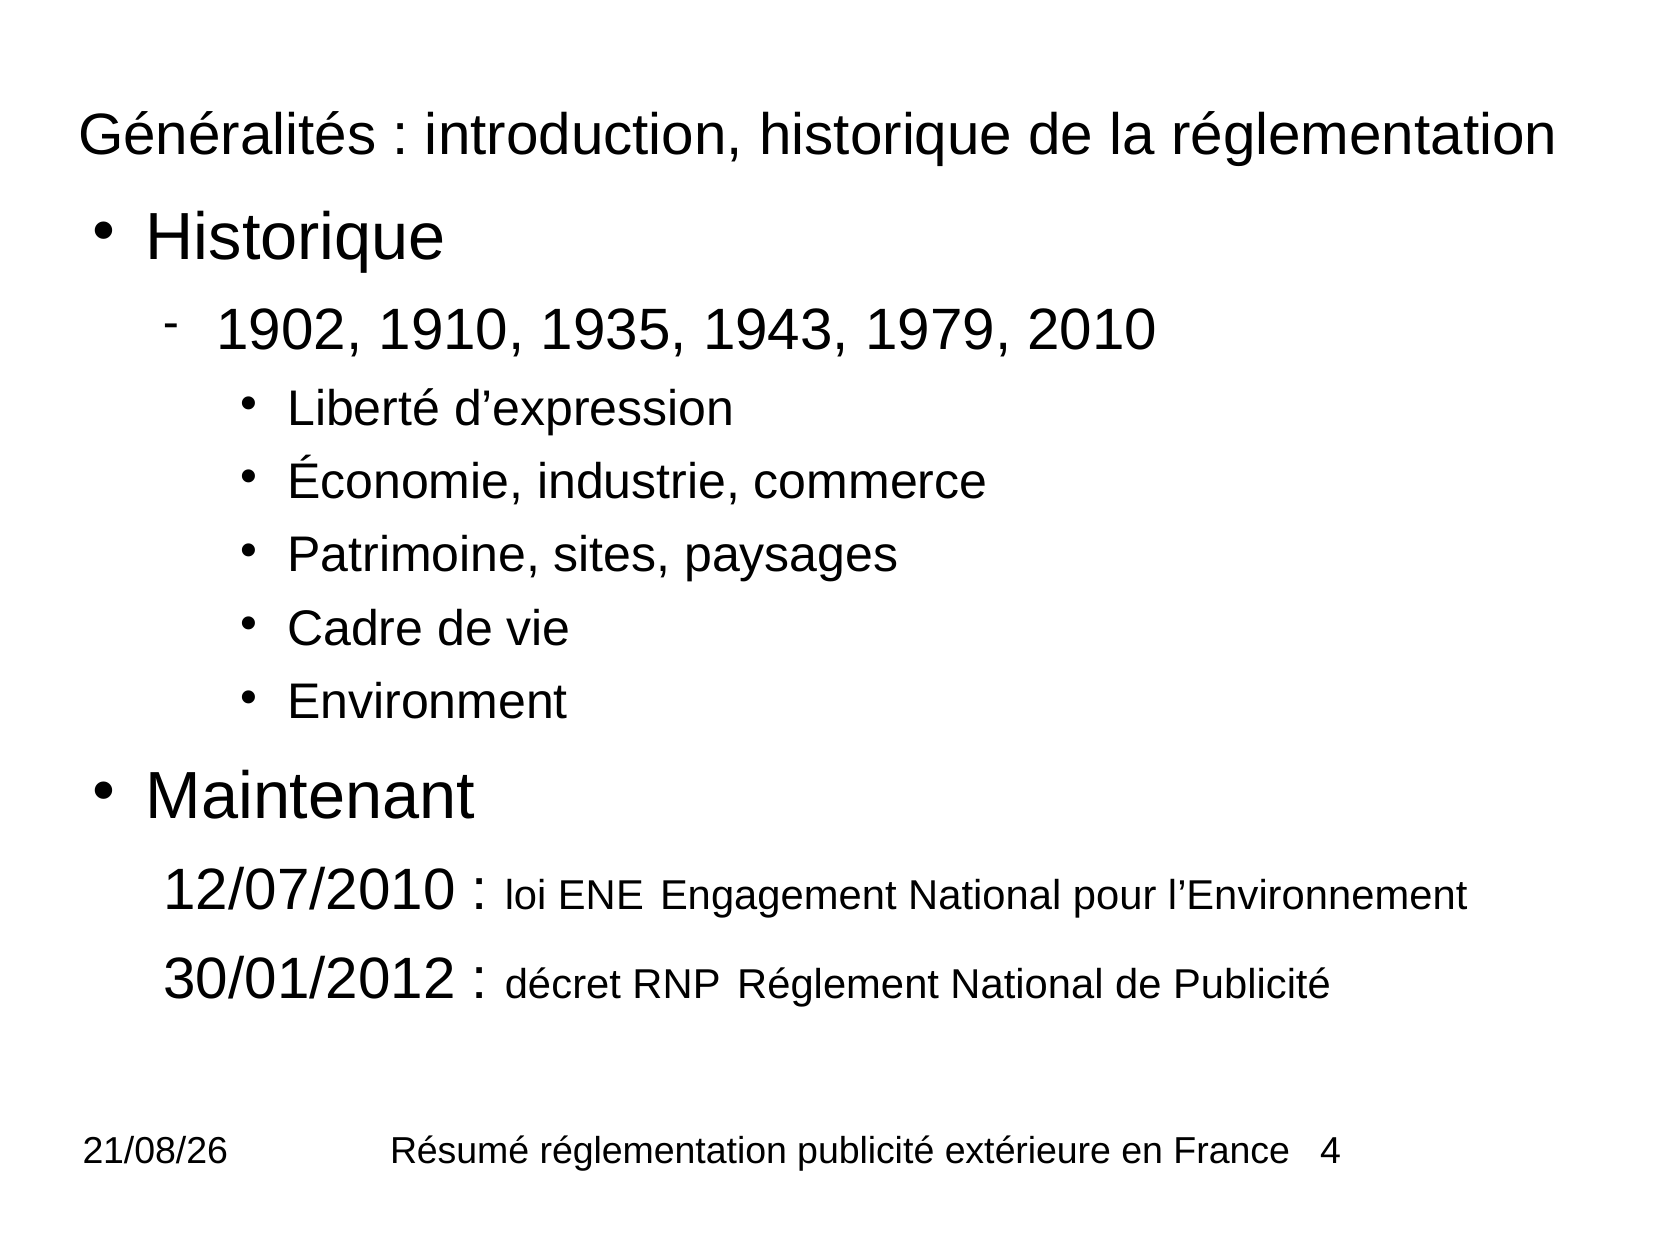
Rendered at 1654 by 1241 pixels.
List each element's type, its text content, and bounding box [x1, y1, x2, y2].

title Généralités : introduction, historique de la réglementation [74, 17, 1563, 195]
list Historique 1902, 1910, 1935, 1943, 1979, 2010 Liberté d’expression Économie, industrie, commerce Patrimoine, sites, paysages Cadre de vie Environment Maintenant 12/07/2010 : loi ENE Engagement National pour l’Environnement 30/01/2012 : décret RNP Réglement National de Publicité [74, 195, 1563, 1095]
